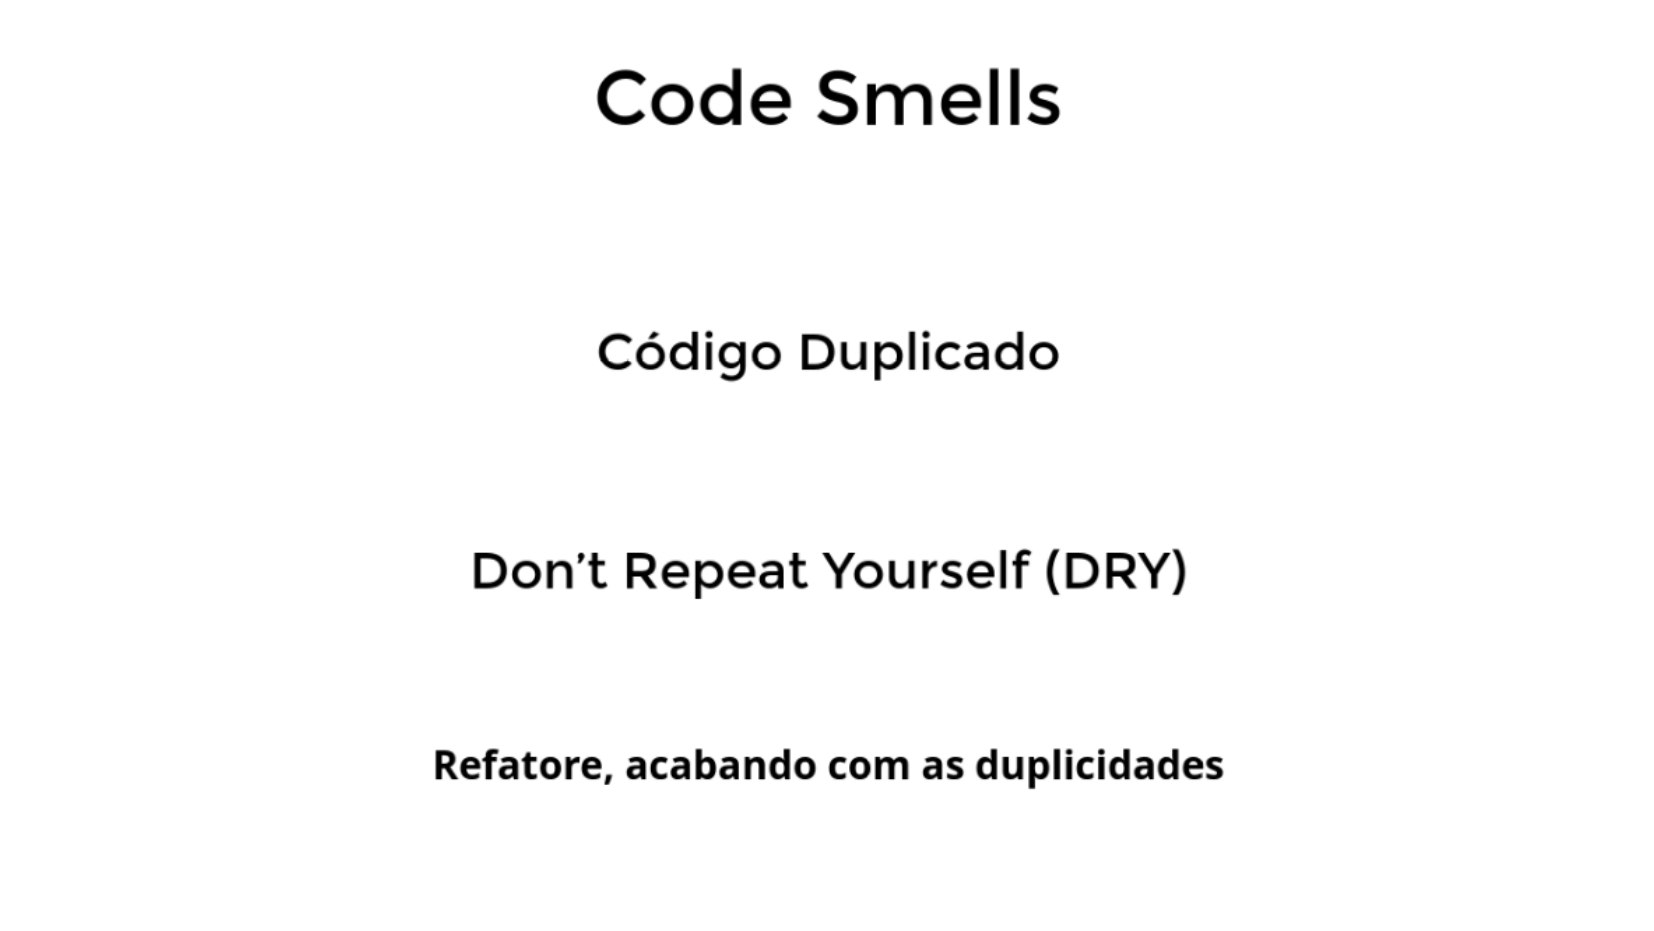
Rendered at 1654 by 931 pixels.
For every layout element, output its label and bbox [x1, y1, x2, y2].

picture [247, 0, 1410, 930]
